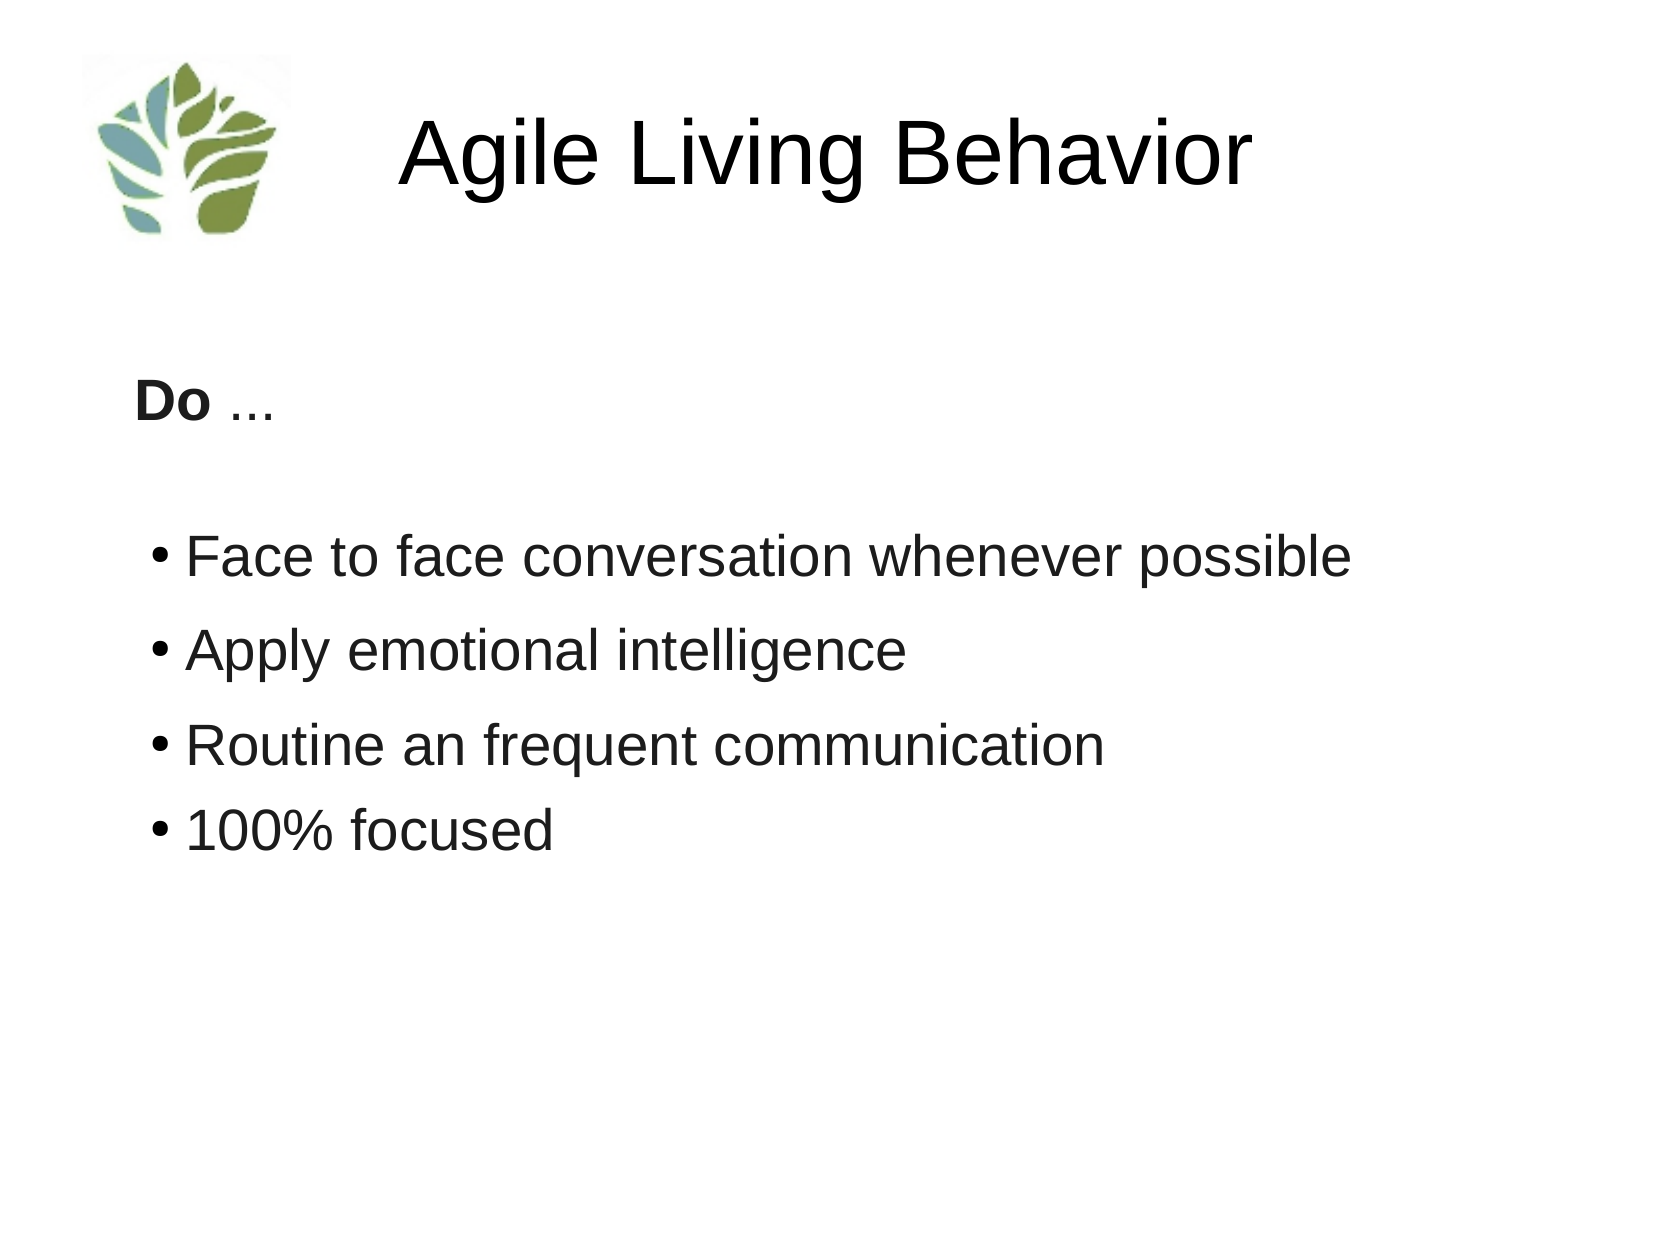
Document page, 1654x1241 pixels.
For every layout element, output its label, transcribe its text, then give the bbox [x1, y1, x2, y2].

text_box Face to face conversation whenever possible [135, 516, 1516, 596]
title Agile Living Behavior [291, 49, 1571, 257]
text_box Do ... [120, 360, 1516, 442]
text_box Apply emotional intelligence [135, 610, 1516, 691]
text_box Routine an frequent communication [135, 705, 1516, 785]
text_box 100% focused [135, 790, 1516, 871]
picture [82, 49, 291, 258]
